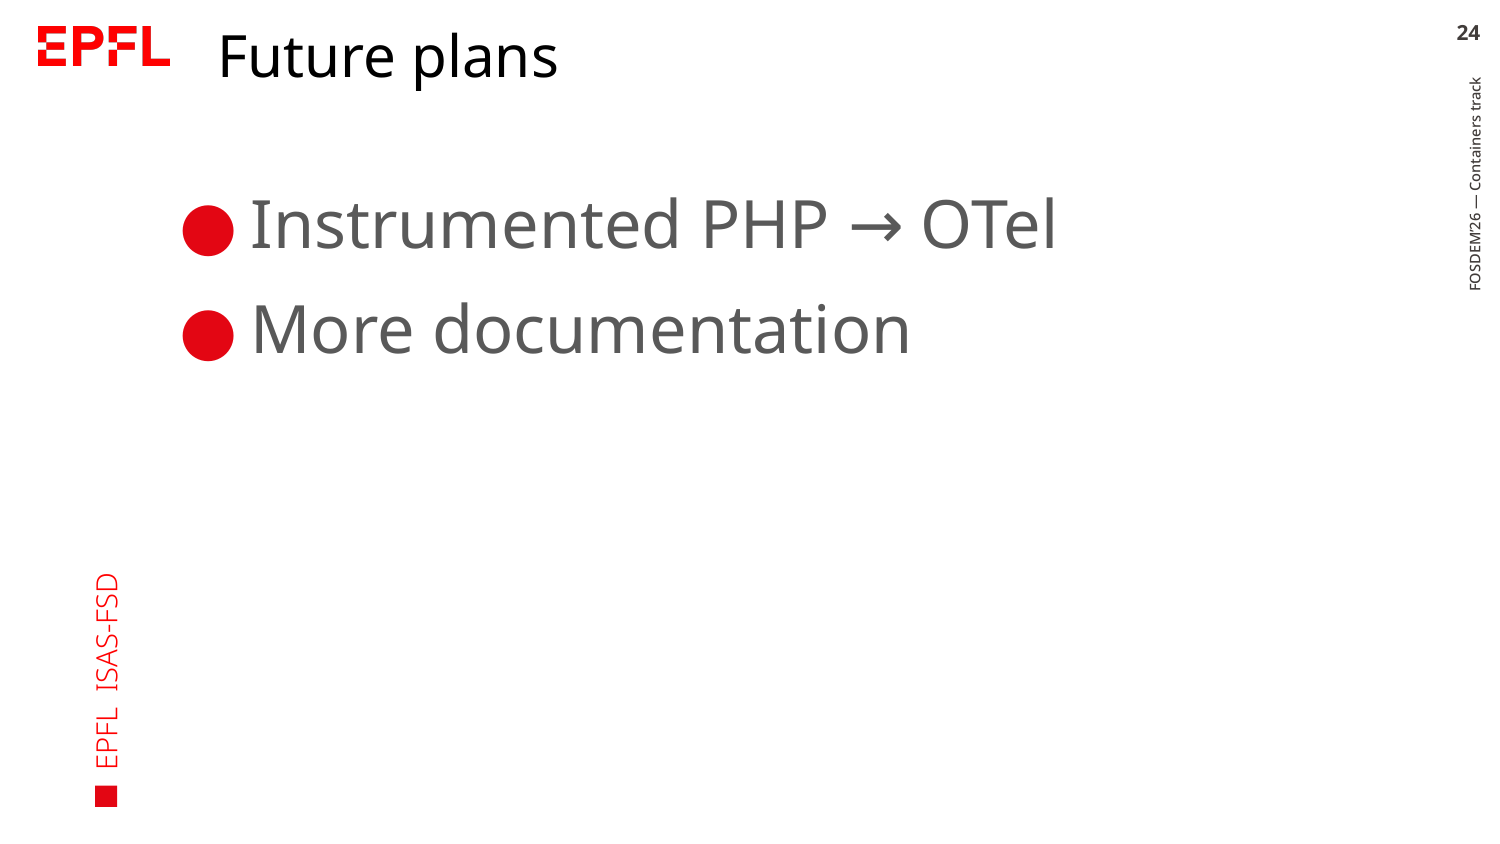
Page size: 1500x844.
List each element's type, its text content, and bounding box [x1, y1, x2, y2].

picture [38, 26, 170, 66]
list Instrumented PHP → OTel More documentation [160, 149, 1408, 752]
slide_number <number> [1415, 0, 1496, 65]
title Future plans [202, 0, 1449, 166]
